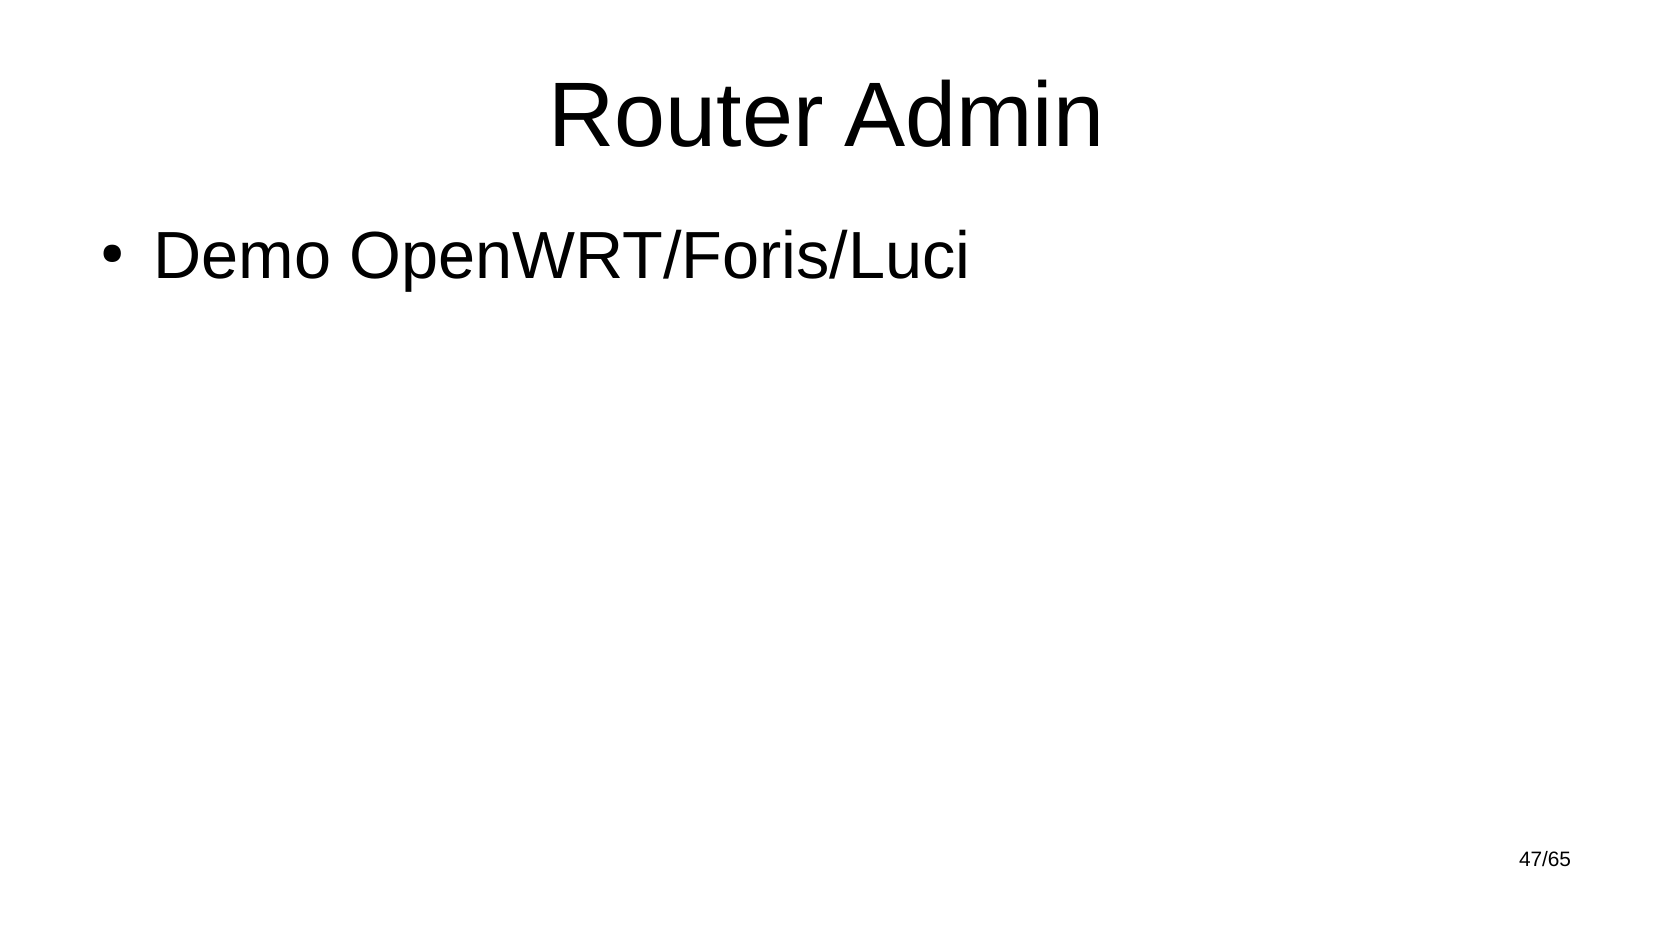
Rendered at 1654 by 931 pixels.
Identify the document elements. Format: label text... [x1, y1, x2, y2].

list Demo OpenWRT/Foris/Luci [82, 217, 1571, 758]
title Router Admin [82, 37, 1571, 193]
